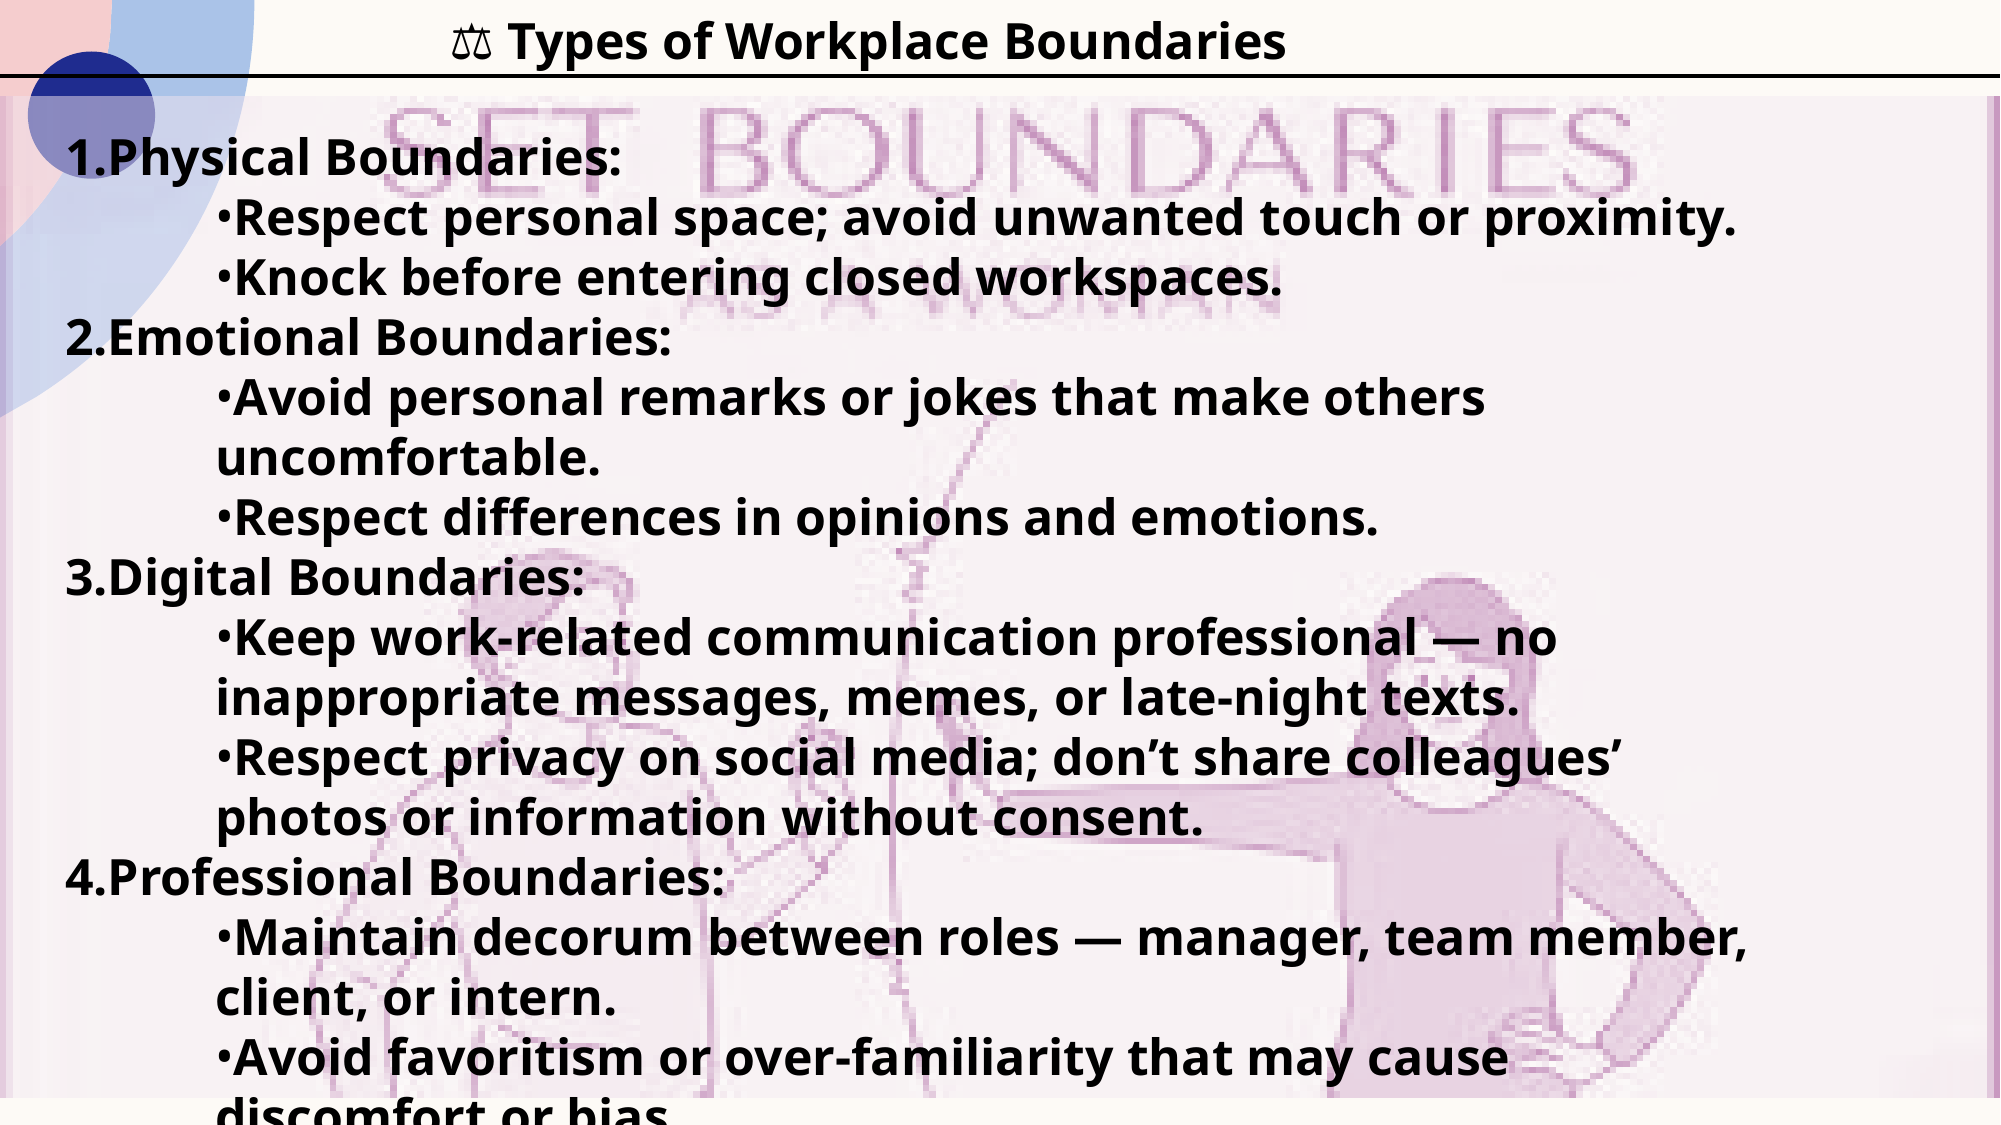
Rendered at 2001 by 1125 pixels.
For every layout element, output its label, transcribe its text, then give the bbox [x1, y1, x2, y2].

text_box ⚖️ Types of Workplace Boundaries [434, 1, 1436, 78]
text_box Physical Boundaries: Respect personal space; avoid unwanted touch or proximity. Knock before entering closed workspaces. Emotional Boundaries: Avoid personal remarks or jokes that make others uncomfortable. Respect differences in opinions and emotions. Digital Boundaries: Keep work-related communication professional — no inappropriate messages, memes, or late-night texts. Respect privacy on social media; don’t share colleagues’ photos or information without consent. Professional Boundaries: Maintain decorum between roles — manager, team member, client, or intern. Avoid favoritism or over-familiarity that may cause discomfort or bias. [50, 118, 1772, 1125]
picture [0, 96, 2000, 1098]
